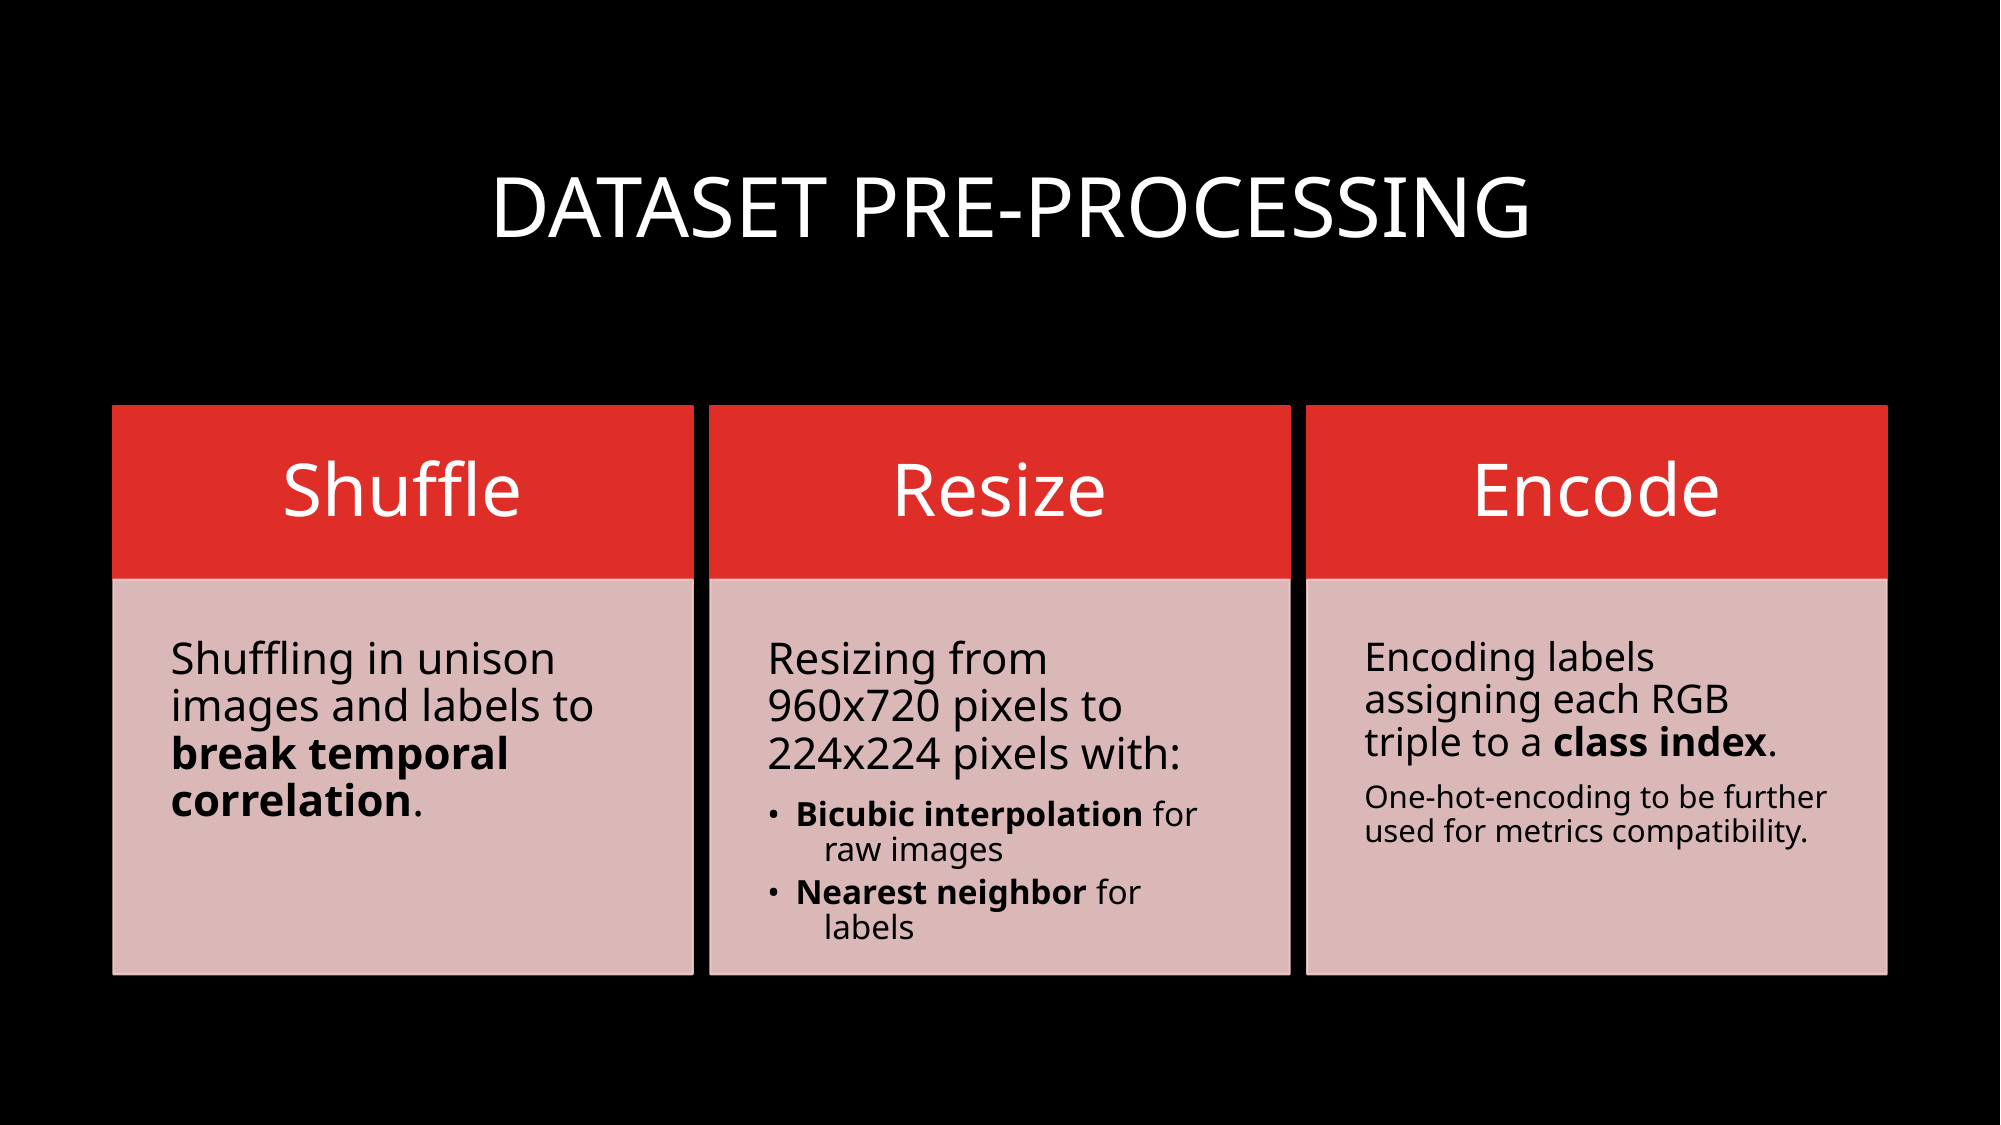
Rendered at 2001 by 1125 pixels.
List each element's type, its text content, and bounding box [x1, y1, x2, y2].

text_box Shuffling in unison images and labels to break temporal correlation. [113, 579, 693, 975]
text_box Resizing from 960x720 pixels to 224x224 pixels with: Bicubic interpolation for raw images Nearest neighbor for labels [710, 579, 1290, 975]
text_box Dataset Pre-processing [474, 104, 1888, 318]
text_box Shuffle [113, 405, 693, 579]
text_box Encoding labels assigning each RGB triple to a class index. One-hot-encoding to be further used for metrics compatibility. [1307, 579, 1887, 975]
text_box Resize [710, 405, 1290, 579]
text_box Encode [1307, 405, 1887, 579]
